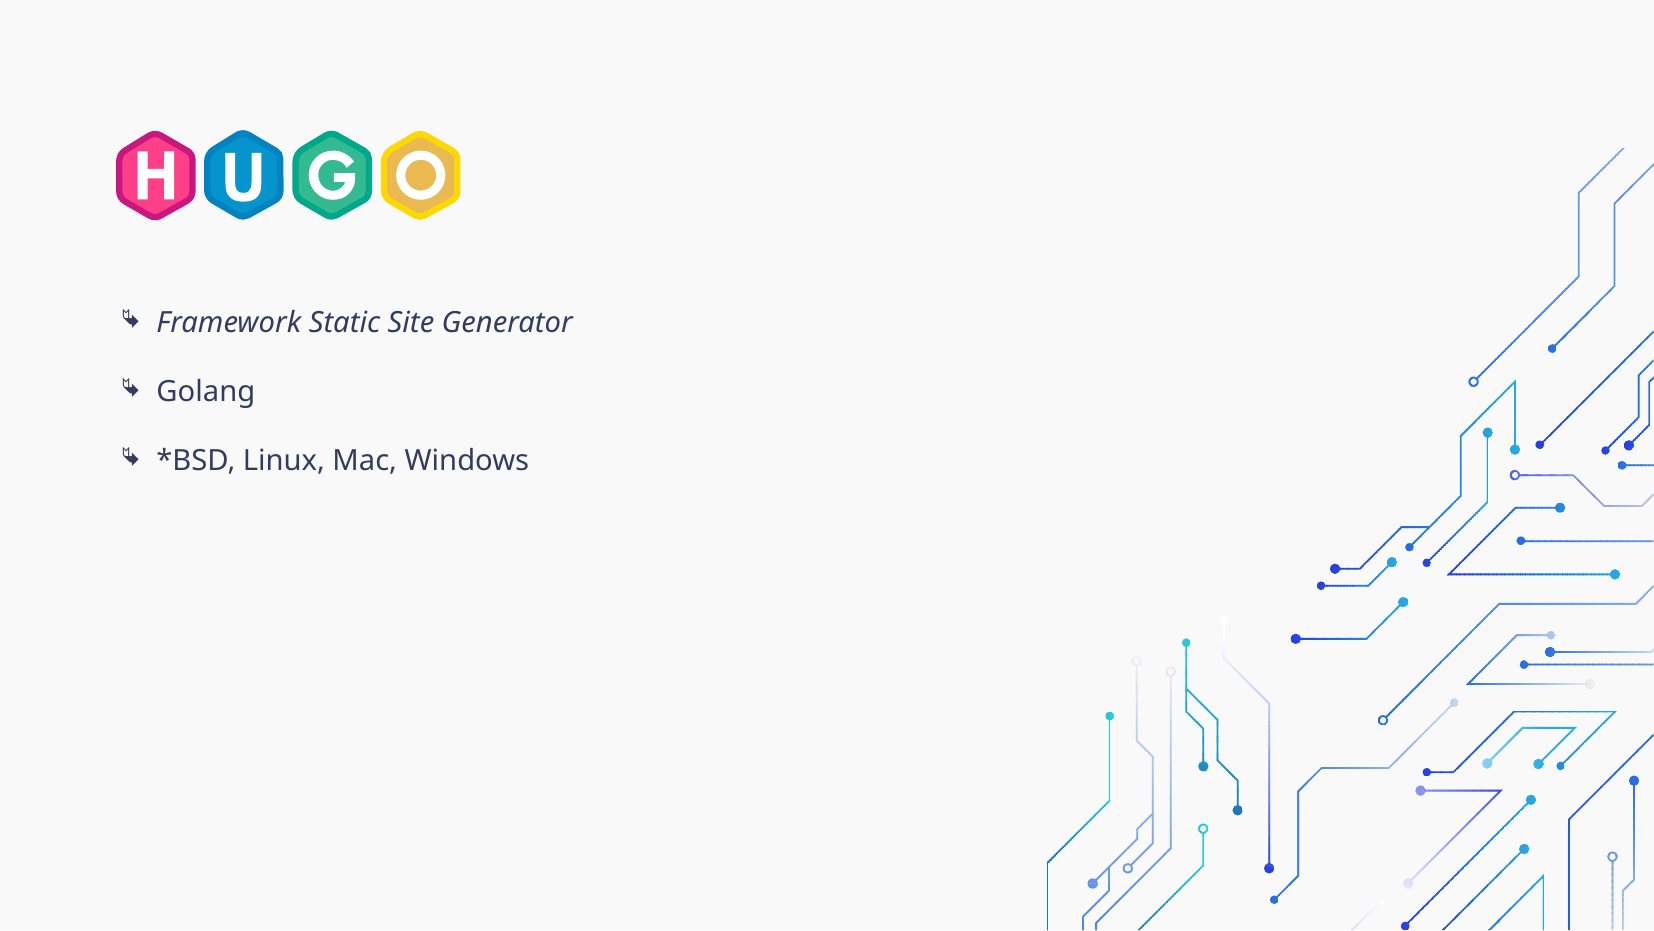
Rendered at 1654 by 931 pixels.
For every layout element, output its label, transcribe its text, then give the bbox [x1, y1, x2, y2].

picture [115, 129, 461, 221]
picture [226, 153, 261, 201]
text_box Framework Static Site Generator Golang *BSD, Linux, Mac, Windows [106, 224, 993, 757]
